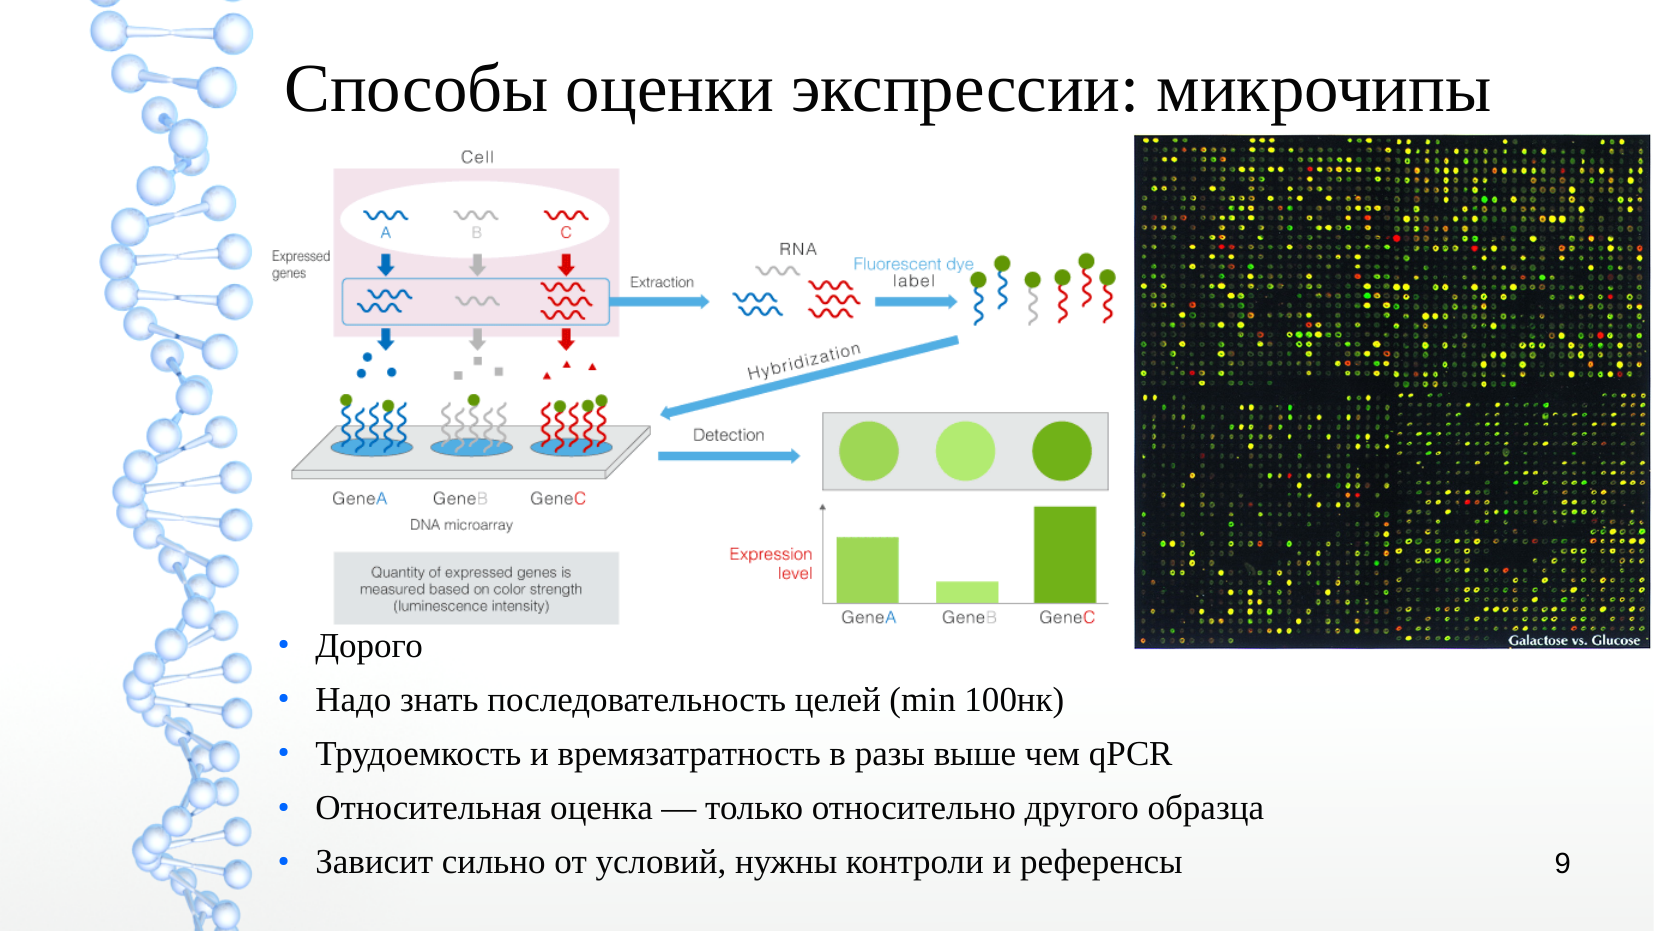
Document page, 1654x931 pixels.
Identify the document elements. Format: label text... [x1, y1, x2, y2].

picture [0, 0, 1654, 931]
title Способы оценки экспрессии: микрочипы [224, 11, 1554, 166]
list Дорого Надо знать последовательность целей (min 100нк) Трудоемкость и времязатратность в разы выше чем qPCR Относительная оценка — только относительно другого образца Зависит сильно от условий, нужны контроли и референсы [265, 625, 1595, 886]
